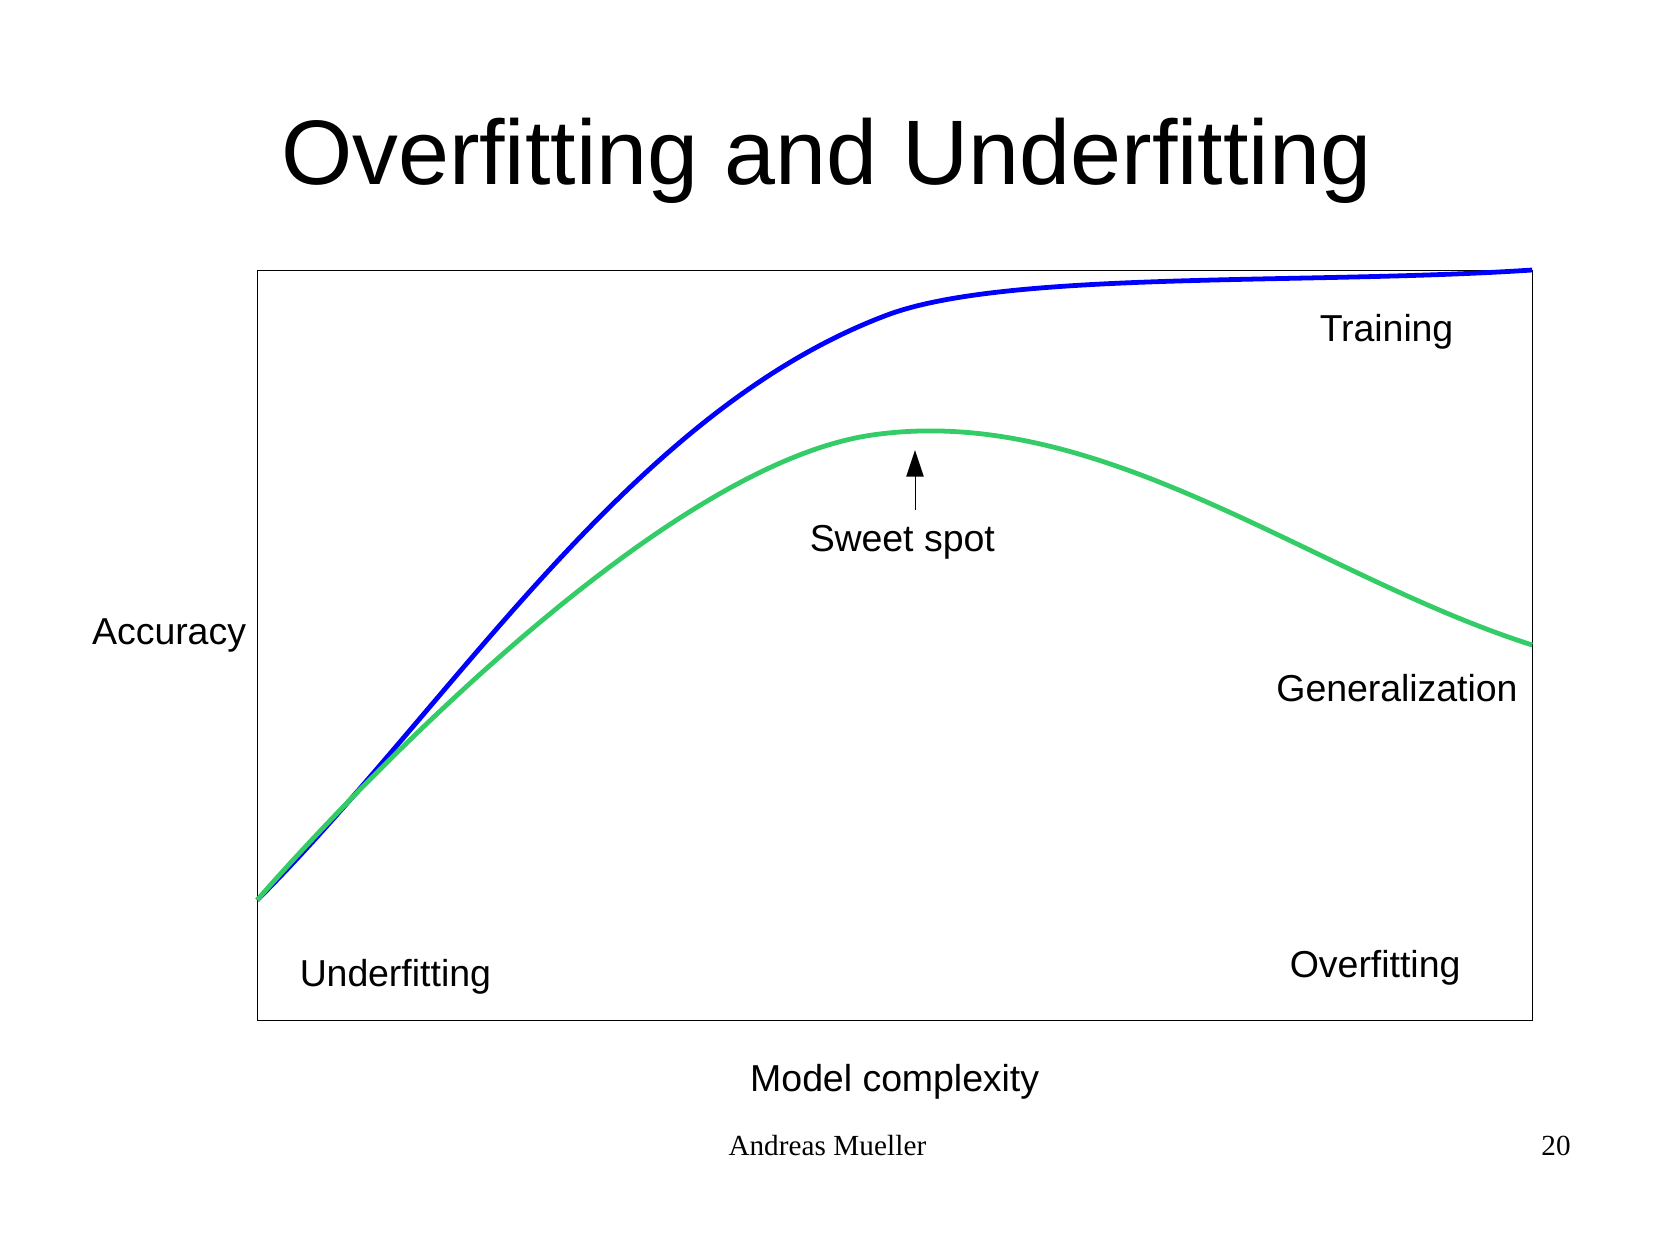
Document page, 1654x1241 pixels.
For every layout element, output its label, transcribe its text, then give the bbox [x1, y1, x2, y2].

text_box Overfitting [1275, 935, 1501, 1011]
text_box Accuracy [77, 603, 393, 661]
title Overfitting and Underfitting [82, 49, 1571, 257]
text_box Underfitting [285, 945, 506, 1002]
text_box Training [1305, 300, 1516, 357]
text_box Sweet spot [795, 510, 1066, 567]
text_box Model complexity [647, 1050, 1143, 1107]
text_box Generalization [1261, 660, 1533, 717]
